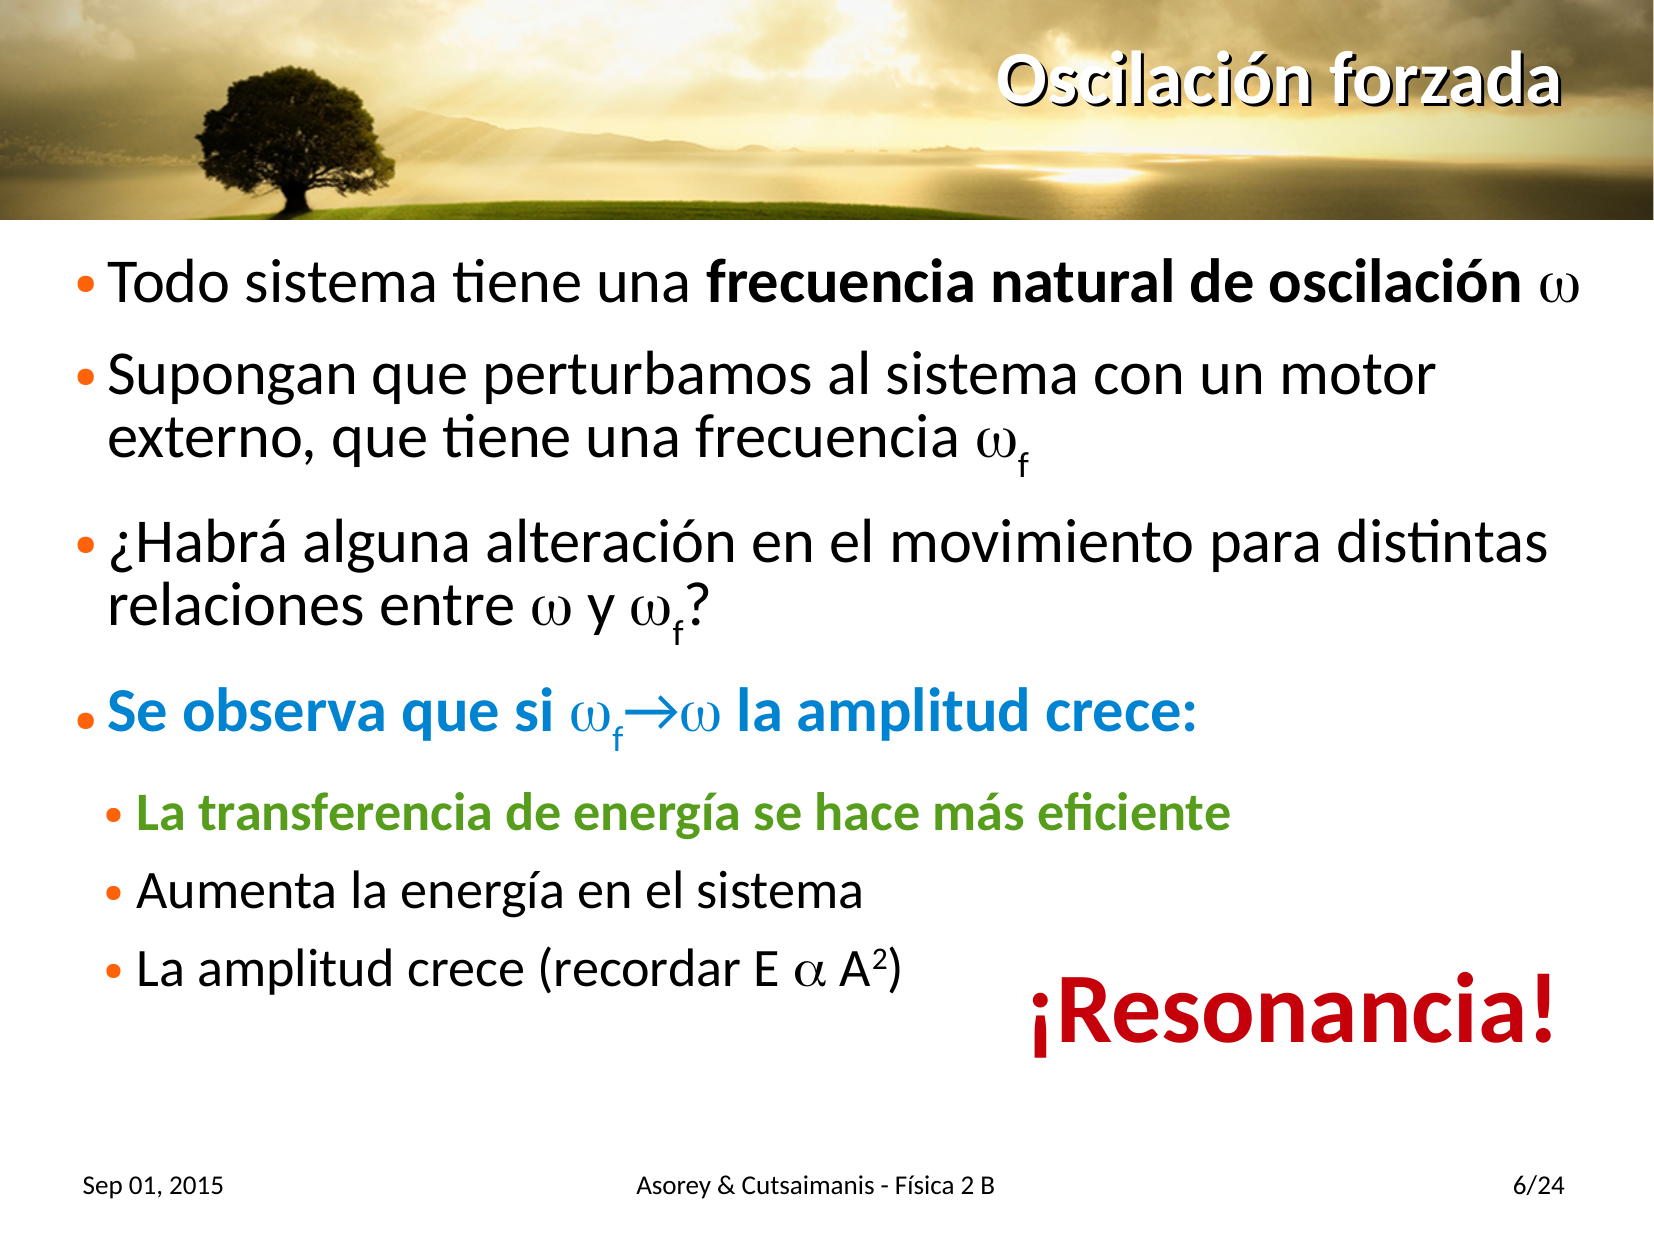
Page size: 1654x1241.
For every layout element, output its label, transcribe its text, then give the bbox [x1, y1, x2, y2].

title Oscilación forzada [75, 19, 1564, 151]
text_box ¡Resonancia! [1009, 960, 1576, 1075]
list Todo sistema tiene una frecuencia natural de oscilación w Supongan que perturbamos al sistema con un motor externo, que tiene una frecuencia wf ¿Habrá alguna alteración en el movimiento para distintas relaciones entre w y wf? Se observa que si wf→w la amplitud crece: La transferencia de energía se hace más eficiente Aumenta la energía en el sistema La amplitud crece (recordar E a A2) [45, 255, 1606, 1156]
picture [0, 0, 1654, 220]
